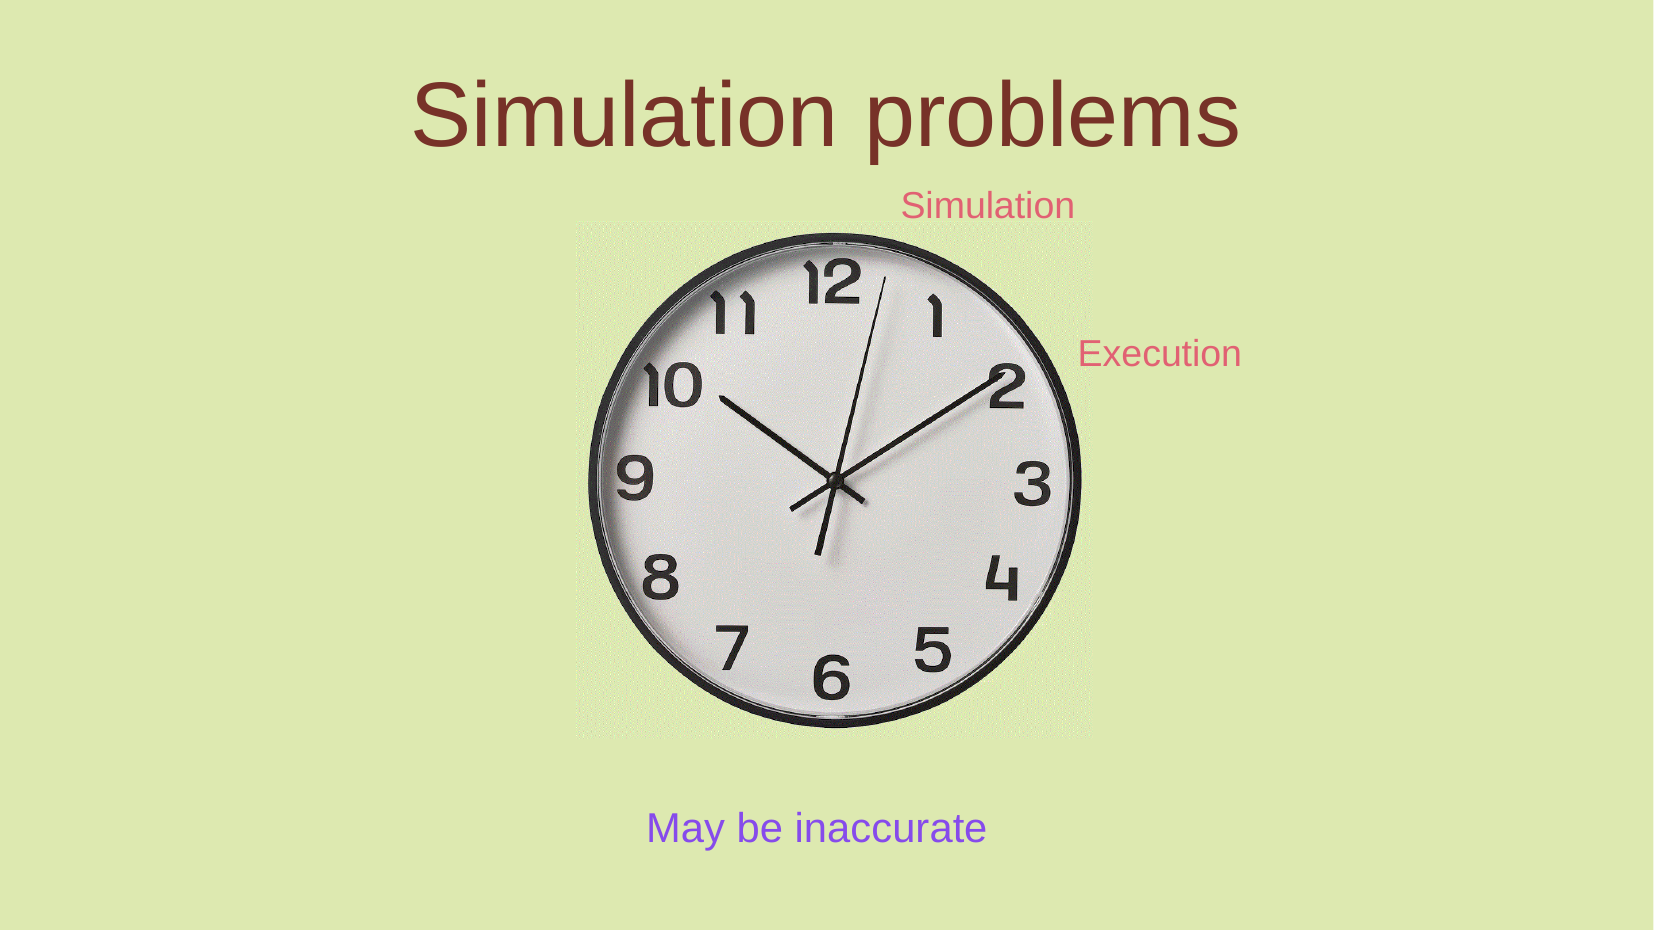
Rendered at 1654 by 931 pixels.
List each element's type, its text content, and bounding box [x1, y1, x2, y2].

text_box Simulation [885, 177, 1121, 234]
title Simulation problems [82, 37, 1571, 193]
text_box Execution [1062, 324, 1258, 382]
text_box May be inaccurate [600, 797, 1034, 859]
picture [576, 221, 1093, 739]
